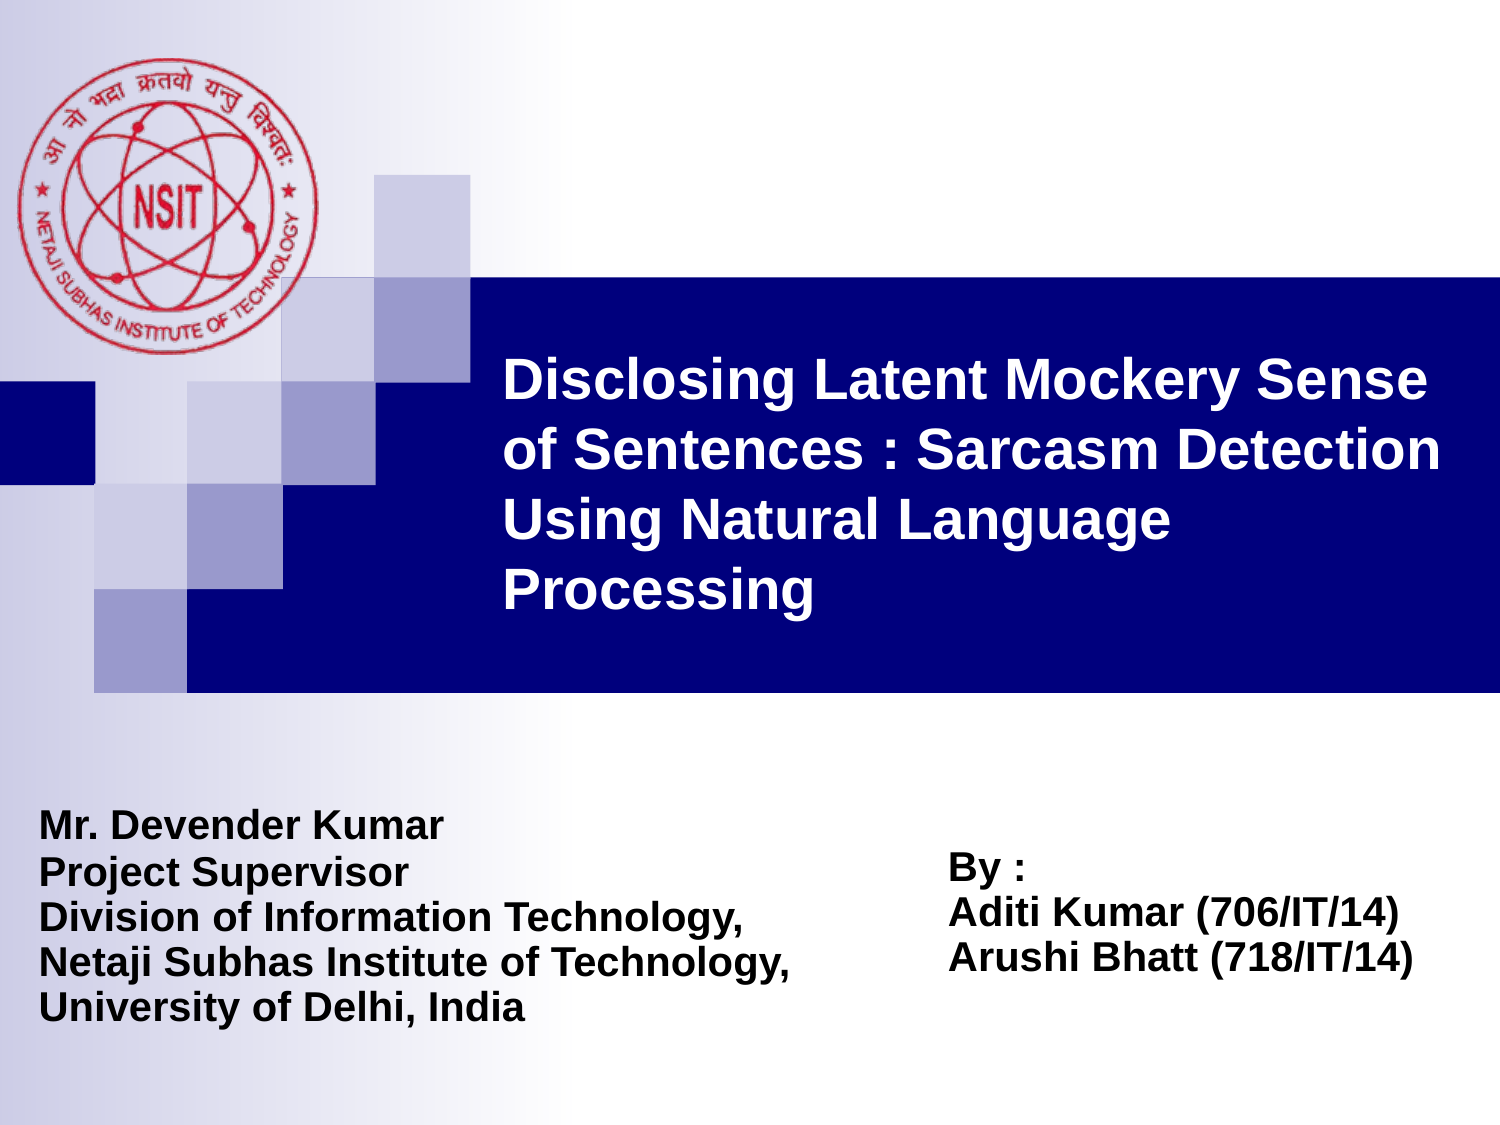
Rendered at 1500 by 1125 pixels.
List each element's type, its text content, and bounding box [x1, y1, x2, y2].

picture [16, 58, 319, 355]
text_box By : Aditi Kumar (706/IT/14) Arushi Bhatt (718/IT/14) [933, 838, 1466, 1029]
text_box Mr. Devender Kumar Project Supervisor Division of Information Technology, Netaji Subhas Institute of Technology, University of Delhi, India [23, 708, 827, 997]
text_box Disclosing Latent Mockery Sense of Sentences : Sarcasm Detection Using Natural Language Processing [487, 299, 1475, 663]
